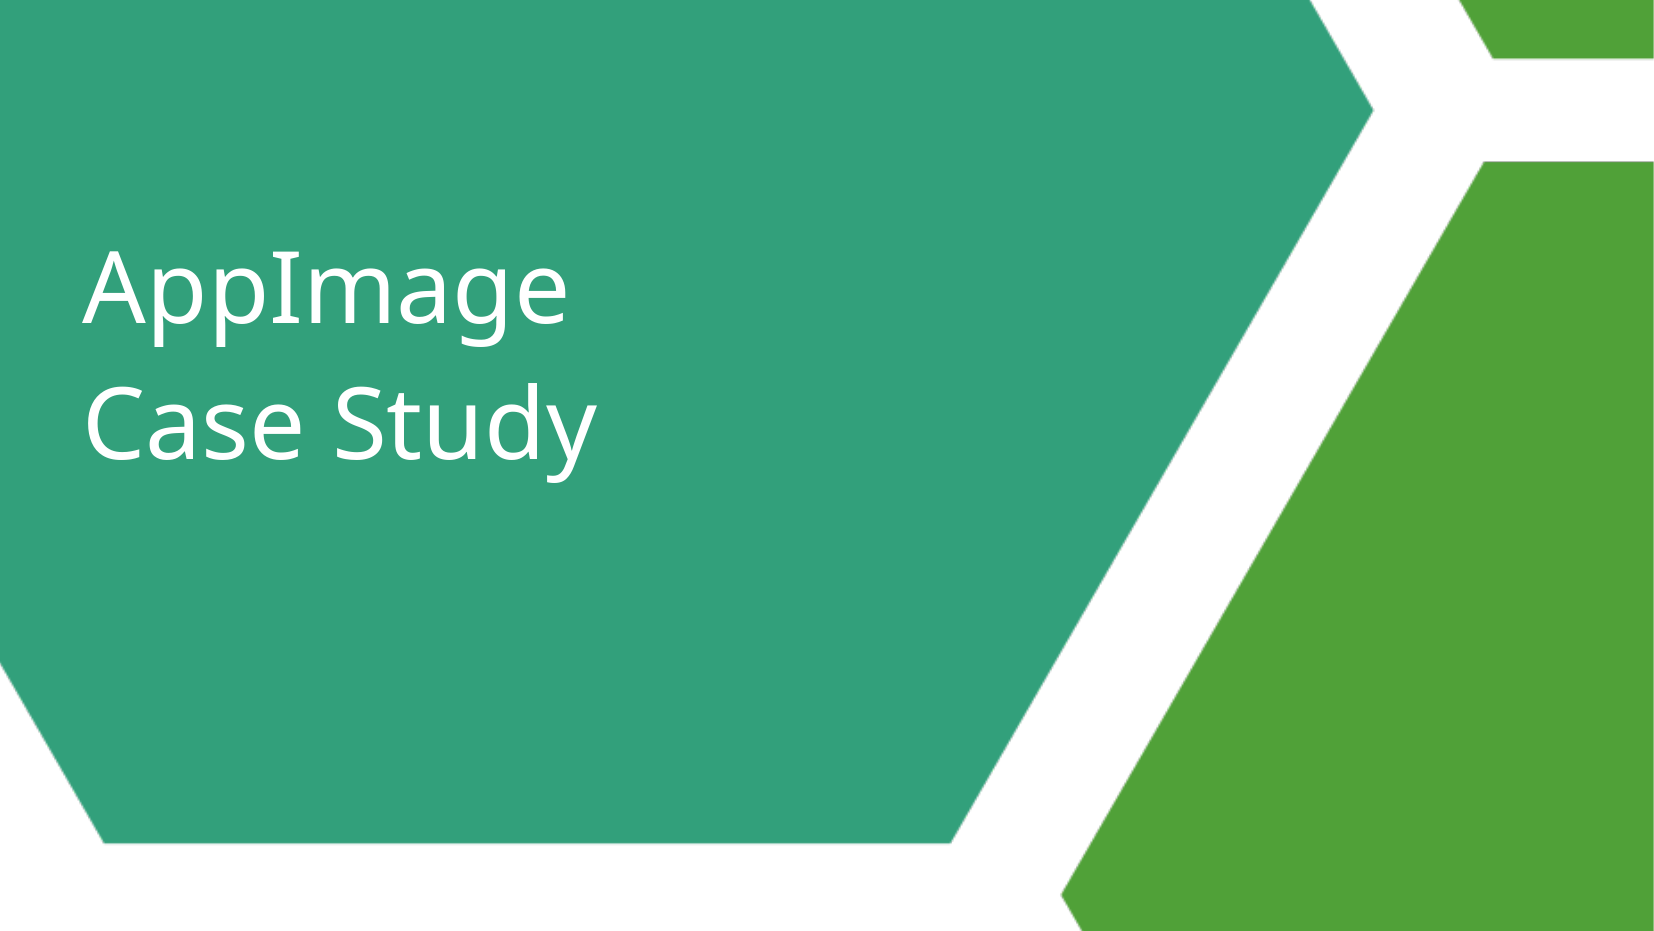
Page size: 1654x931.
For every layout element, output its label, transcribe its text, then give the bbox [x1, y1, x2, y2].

title AppImage Case Study [82, 219, 1218, 486]
picture [0, 0, 1654, 931]
